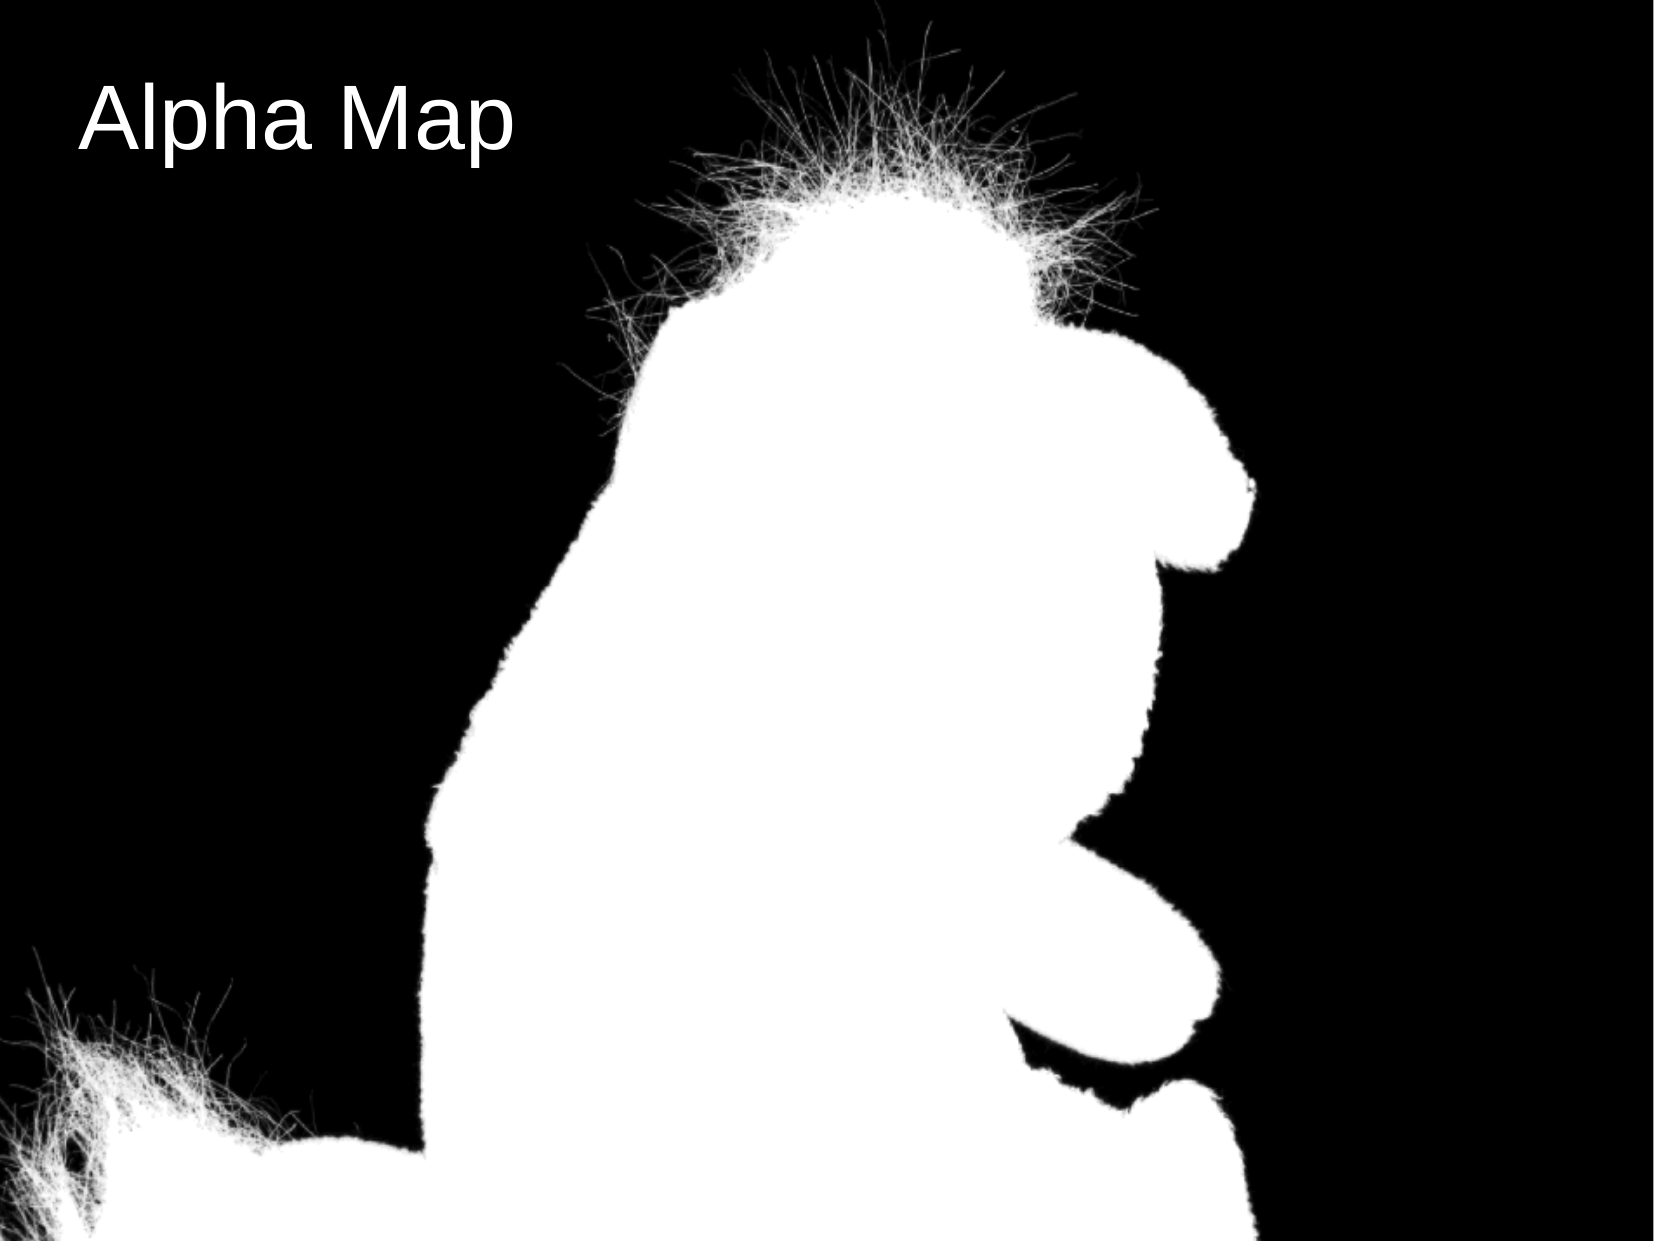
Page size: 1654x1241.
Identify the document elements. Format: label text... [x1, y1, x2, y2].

picture [0, 0, 1654, 1241]
title Alpha Map [0, 36, 1015, 200]
